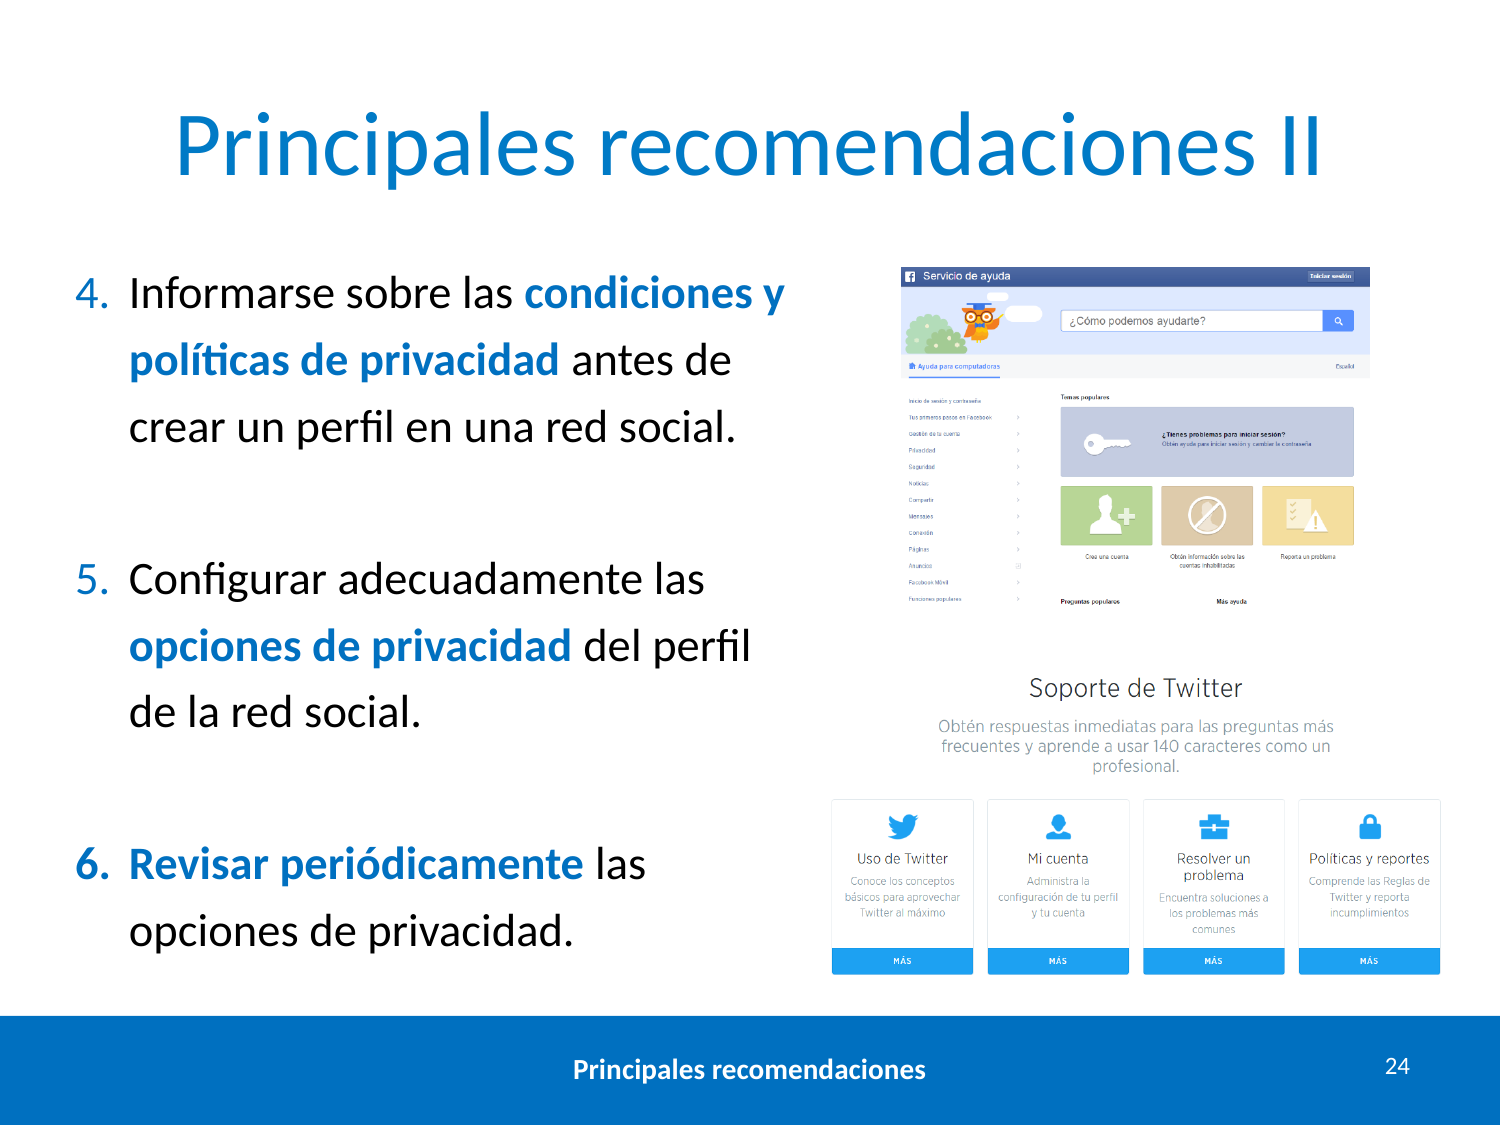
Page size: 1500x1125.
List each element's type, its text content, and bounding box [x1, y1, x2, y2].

footer Principales recomendaciones [478, 1042, 1022, 1103]
text_box Informarse sobre las condiciones y políticas de privacidad antes de crear un perfil en una red social. Configurar adecuadamente las opciones de privacidad del perfil de la red social. Revisar periódicamente las opciones de privacidad. [60, 243, 809, 976]
title Principales recomendaciones II [75, 45, 1425, 233]
picture [812, 660, 1459, 988]
slide_number 14 [1074, 1042, 1425, 1103]
picture [901, 267, 1370, 607]
